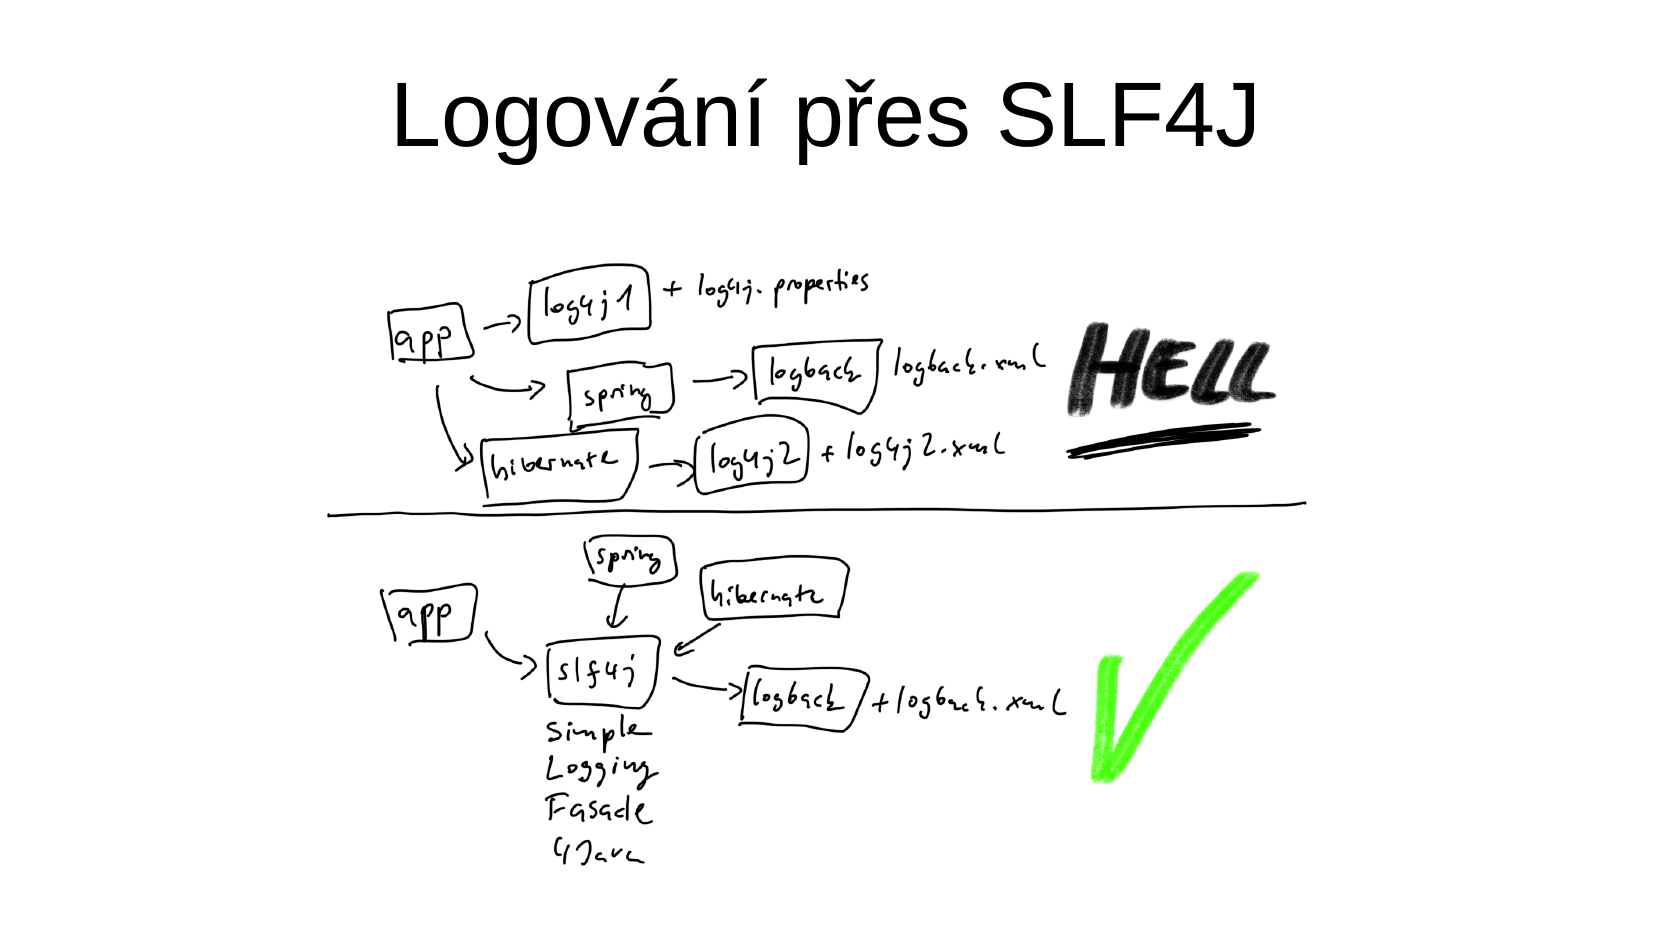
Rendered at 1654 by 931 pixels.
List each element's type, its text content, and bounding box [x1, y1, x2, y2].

picture [262, 203, 1423, 901]
title Logování přes SLF4J [82, 37, 1571, 193]
